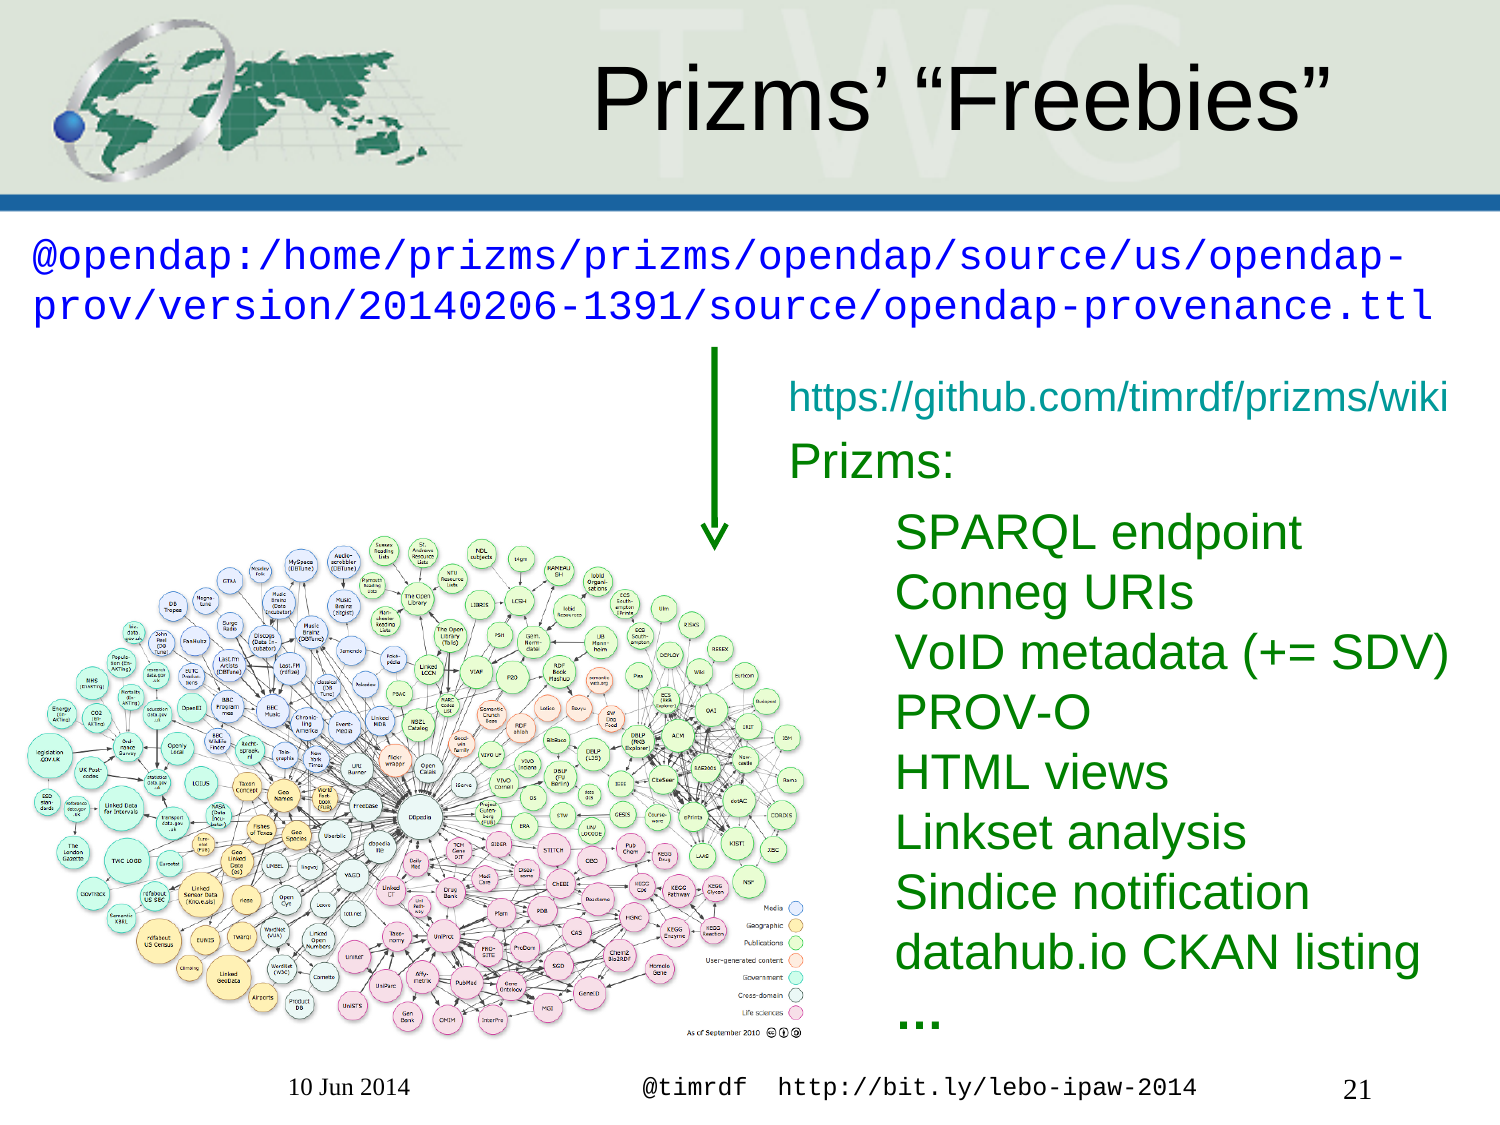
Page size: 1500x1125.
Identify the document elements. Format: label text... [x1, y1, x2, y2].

picture [17, 527, 815, 1047]
text_box SPARQL endpoint Conneg URIs VoID metadata (+= SDV) PROV-O HTML views Linkset analysis Sindice notification datahub.io CKAN listing … [879, 491, 1466, 1048]
picture [0, 0, 1500, 212]
text_box https://github.com/timrdf/prizms/wiki [773, 361, 1465, 428]
text_box Prizms: [773, 428, 971, 497]
text_box @opendap:/home/prizms/prizms/opendap/source/us/opendap-prov/version/20140206-1391/source/opendap-provenance.ttl [17, 219, 1483, 336]
picture [708, 527, 721, 539]
title Prizms’ “Freebies” [424, 0, 1500, 188]
